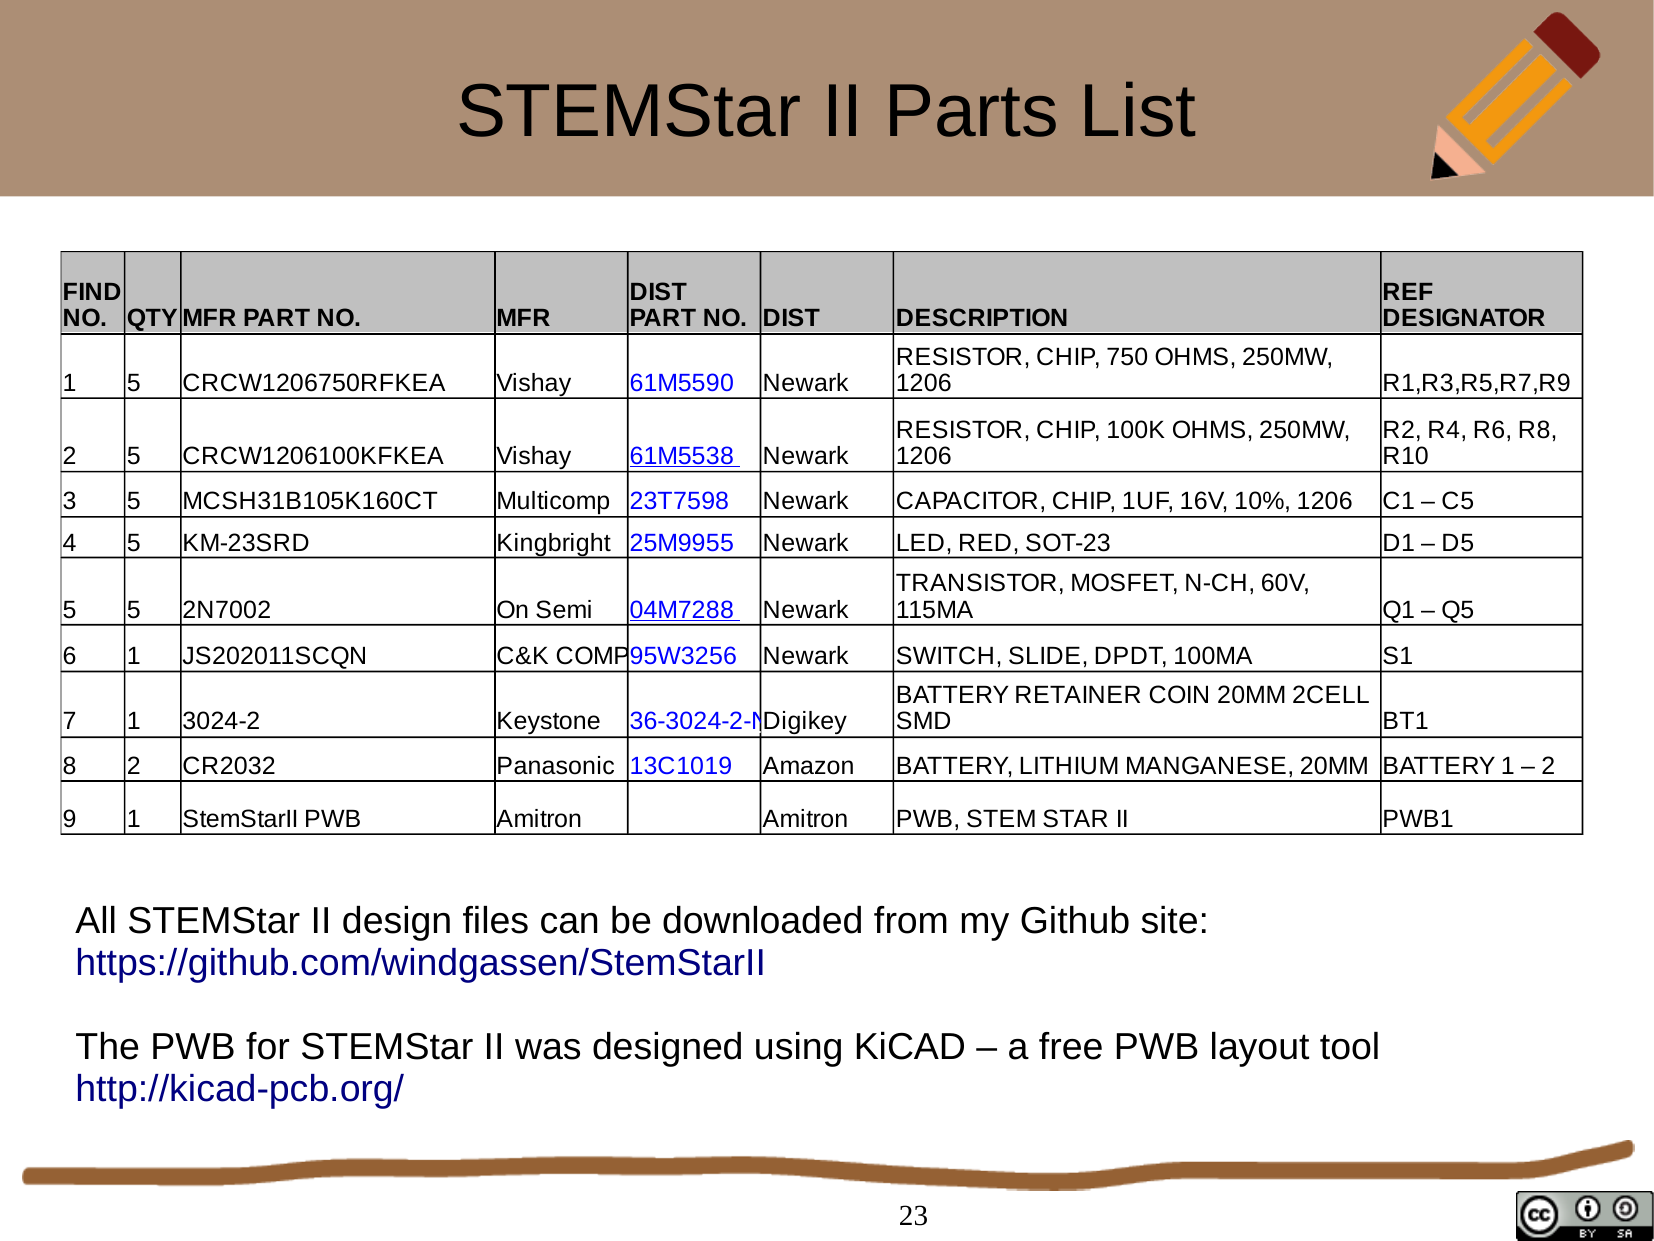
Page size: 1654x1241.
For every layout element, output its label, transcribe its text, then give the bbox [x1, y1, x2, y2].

title STEMStar II Parts List [82, 49, 1571, 172]
chart [60, 251, 1586, 892]
text_box All STEMStar II design files can be downloaded from my Github site: https://github.com/windgassen/StemStarII The PWB for STEMStar II was designed using KiCAD – a free PWB layout tool http://kicad-pcb.org/ [60, 892, 1595, 1160]
picture [1430, 12, 1601, 181]
picture [22, 1140, 1654, 1241]
